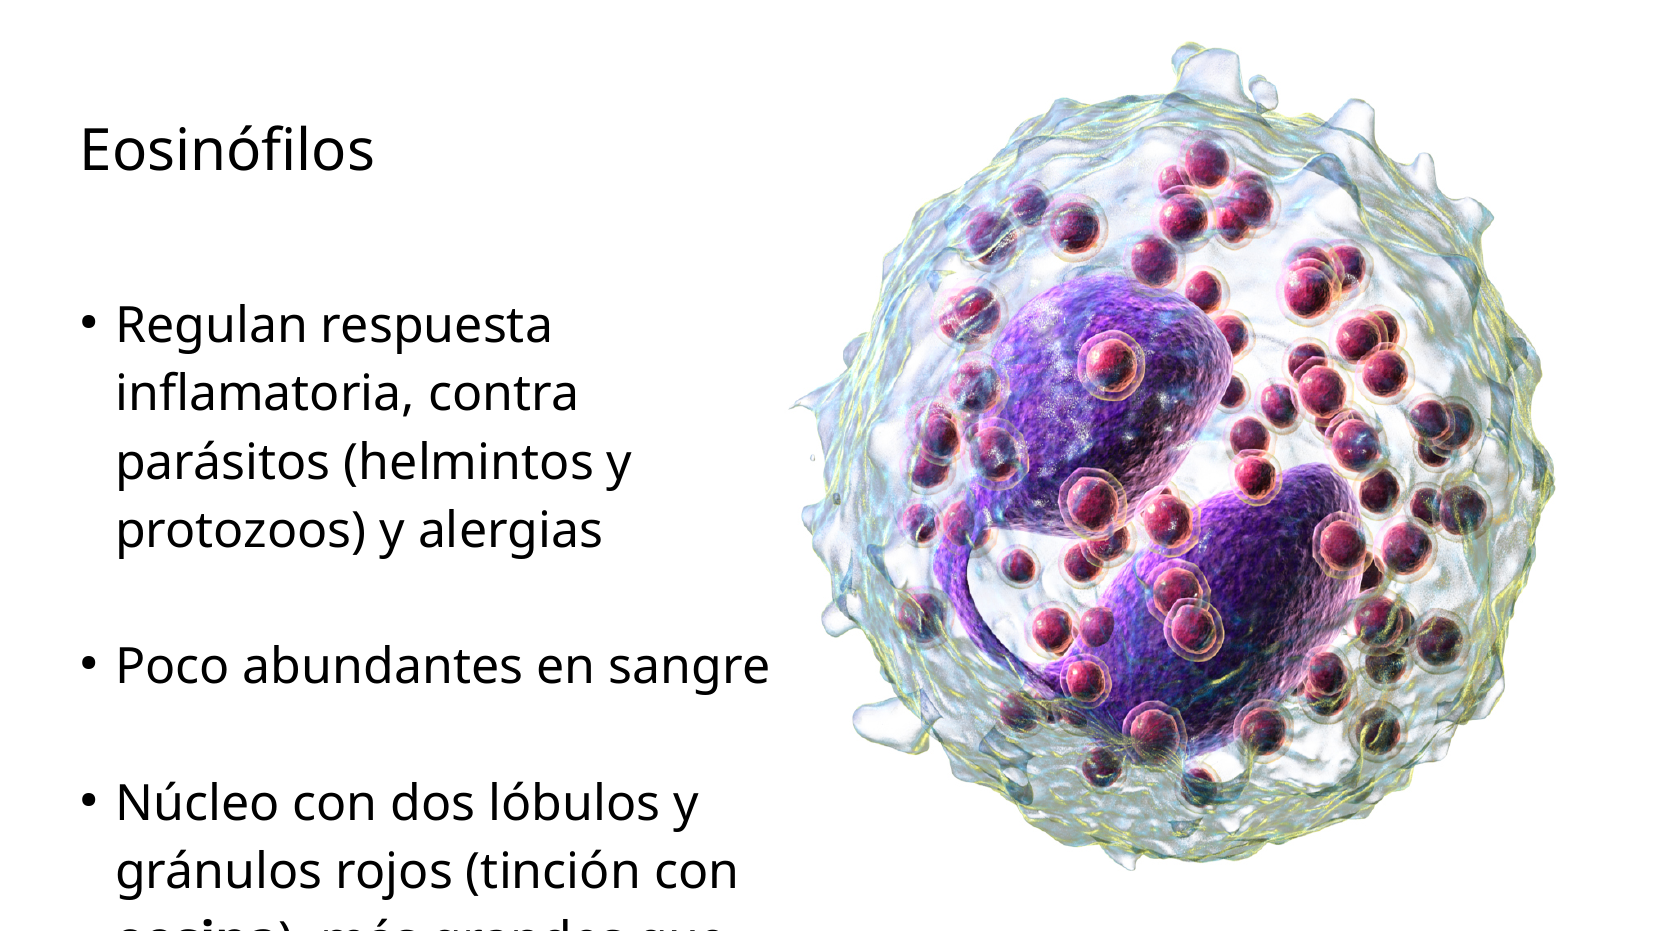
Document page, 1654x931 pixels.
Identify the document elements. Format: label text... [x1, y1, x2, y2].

text_box Eosinófilos Regulan respuesta inflamatoria, contra parásitos (helmintos y protozoos) y alergias Poco abundantes en sangre Núcleo con dos lóbulos y gránulos rojos (tinción con eosina), más grandes que los de Nf Se originan en la médula ósea [64, 100, 804, 799]
picture [750, 20, 1607, 916]
